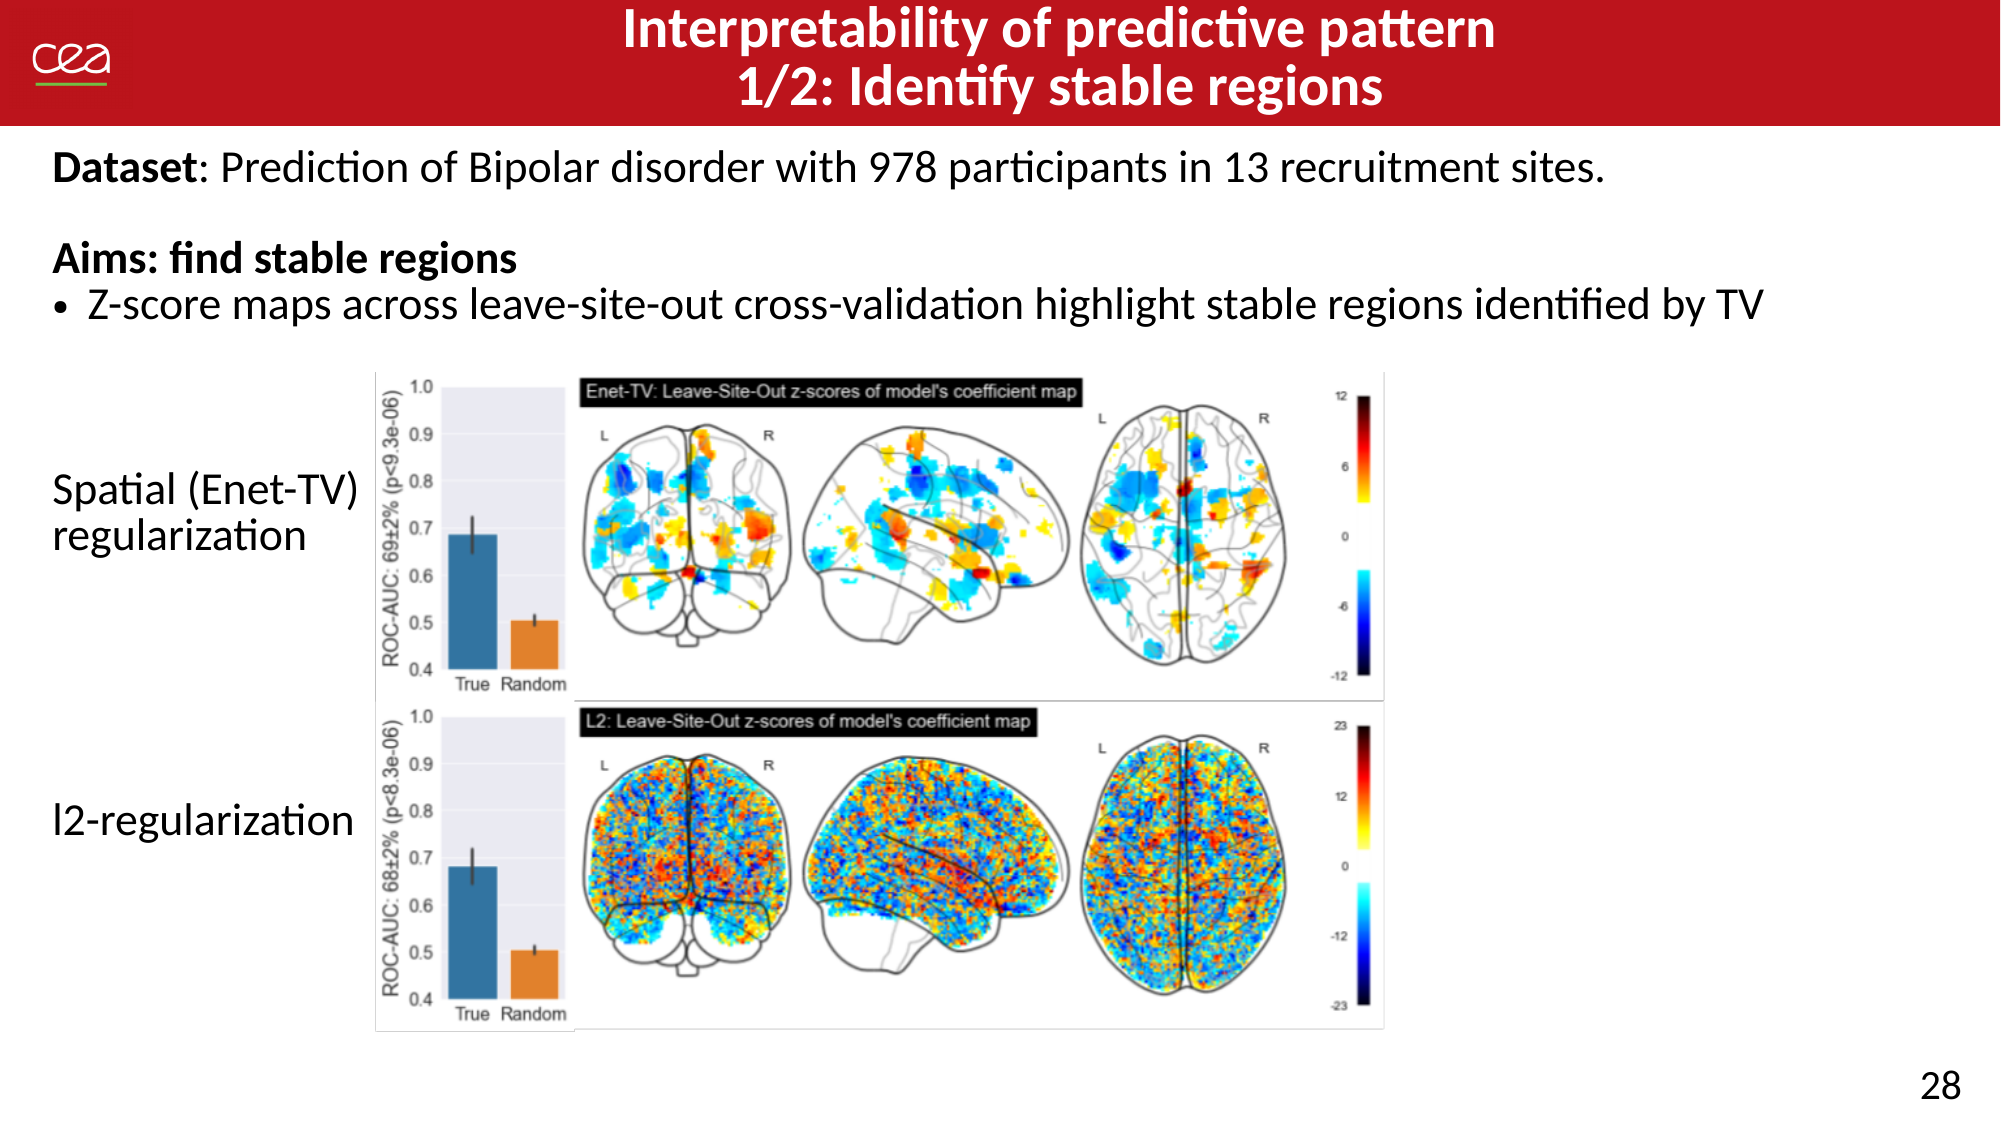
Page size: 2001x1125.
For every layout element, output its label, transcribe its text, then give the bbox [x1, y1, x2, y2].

picture [9, 8, 120, 109]
text_box Spatial (Enet-TV) regularization [37, 463, 413, 570]
title Interpretability of predictive pattern 1/2: Identify stable regions [120, 0, 2000, 124]
text_box l2-regularization [37, 794, 413, 855]
picture [373, 372, 1392, 1037]
text_box Dataset: Prediction of Bipolar disorder with 978 participants in 13 recruitment sites. Aims: find stable regions Z-score maps across leave-site-out cross-validation highlight stable regions identified by TV [37, 140, 1988, 339]
